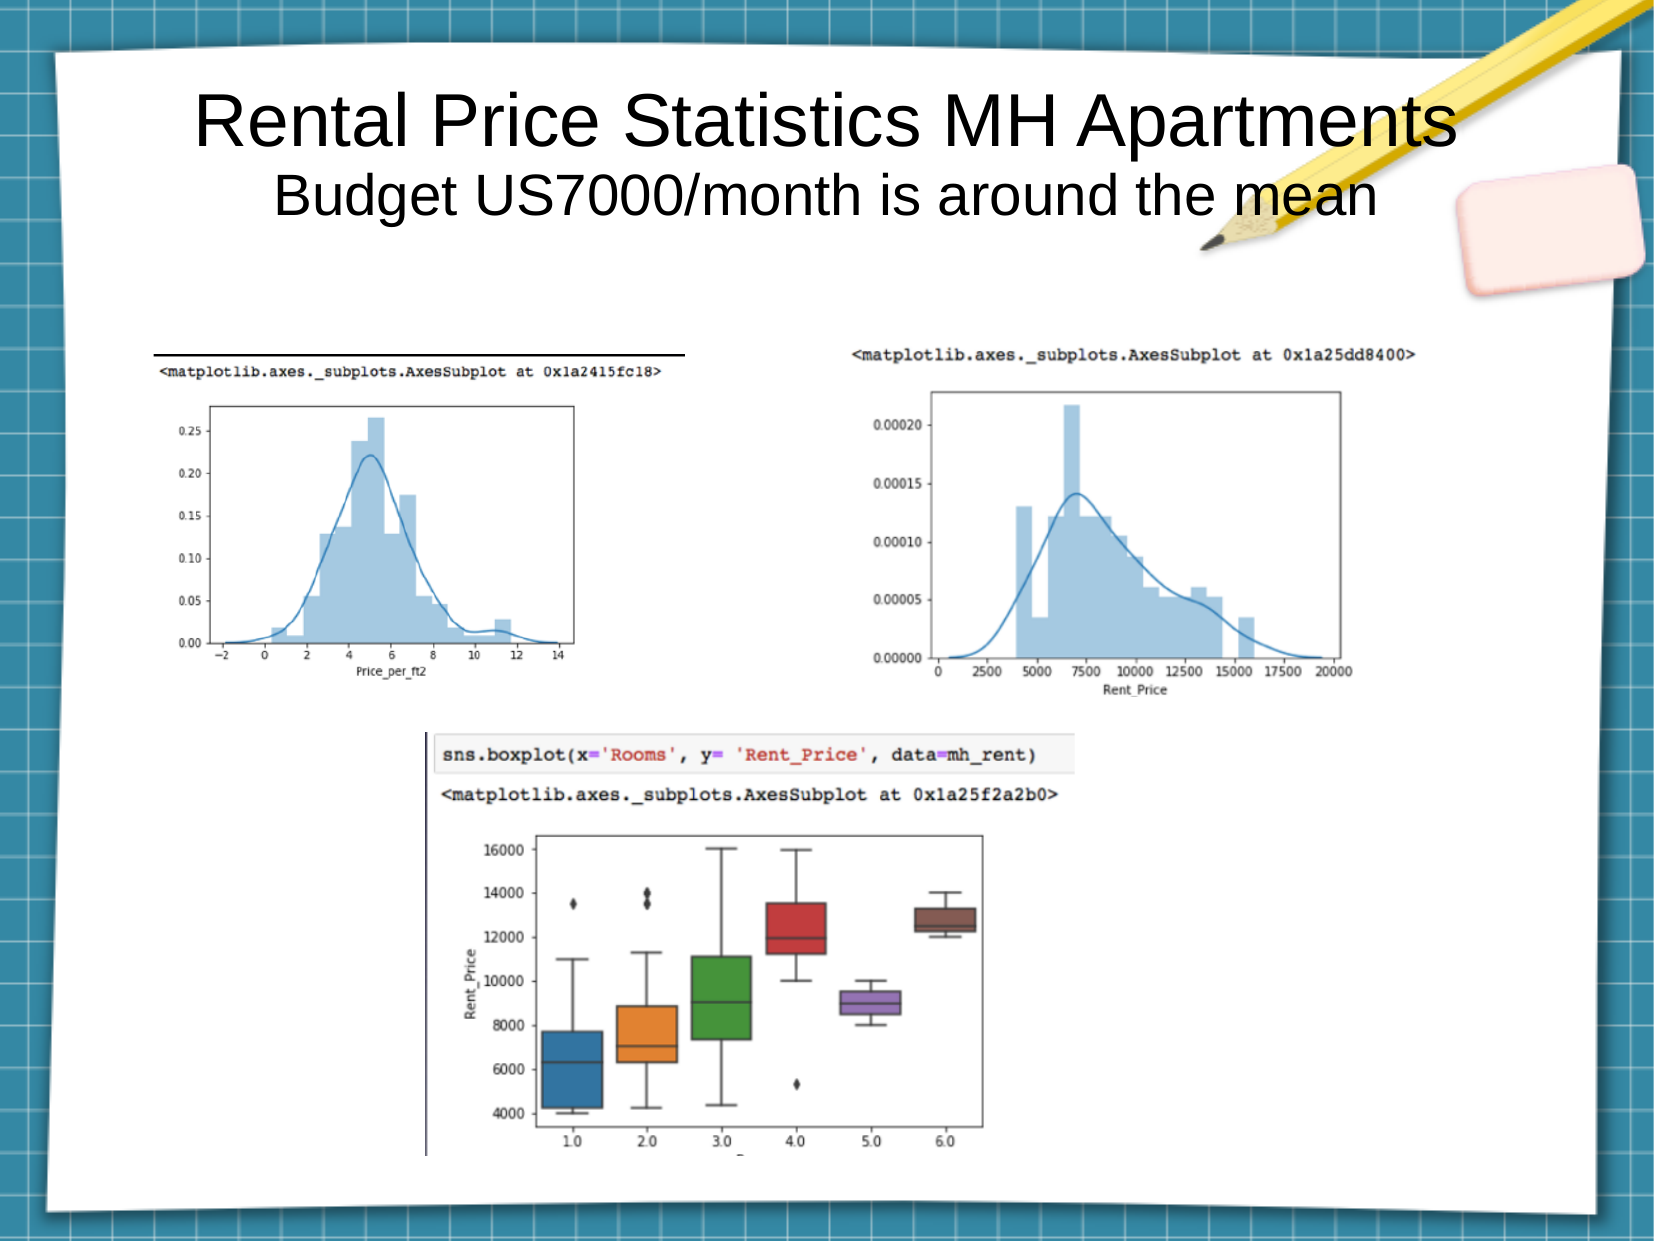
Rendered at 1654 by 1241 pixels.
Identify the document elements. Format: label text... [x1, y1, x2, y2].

picture [0, 0, 1654, 1241]
title Rental Price Statistics MH Apartments Budget US7000/month is around the mean [82, 49, 1571, 257]
